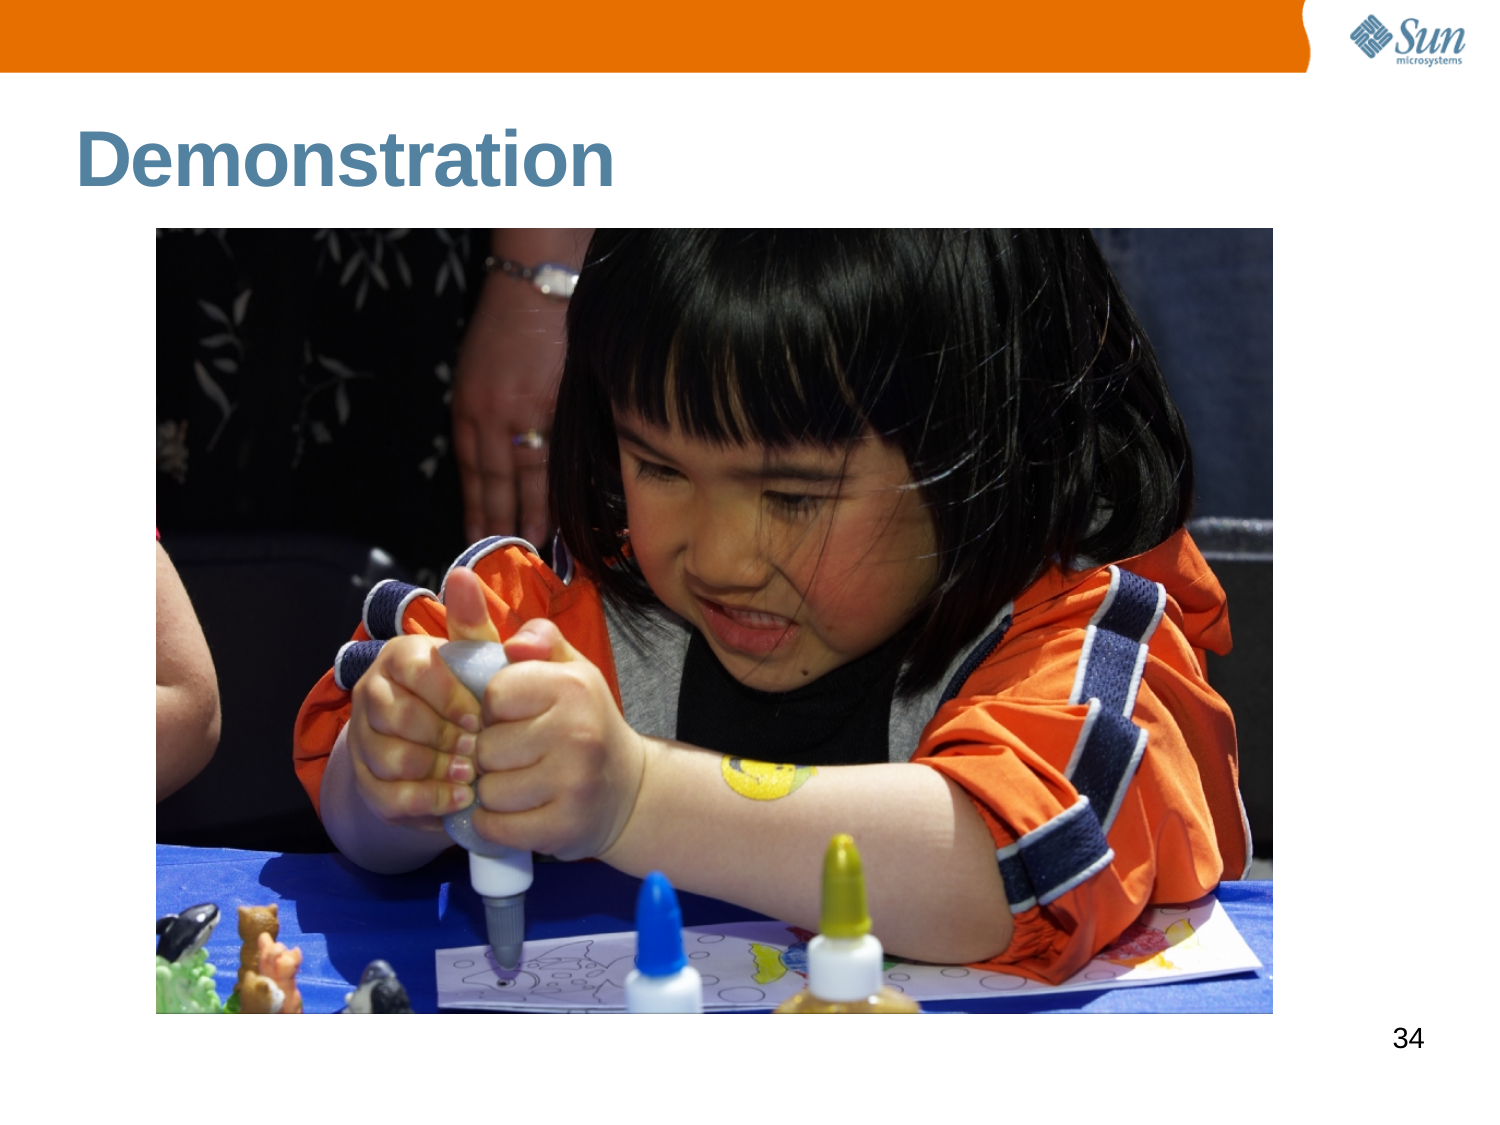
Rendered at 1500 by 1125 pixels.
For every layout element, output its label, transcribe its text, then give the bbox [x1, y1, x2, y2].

picture [156, 228, 1273, 1014]
picture [0, 0, 1500, 75]
title Demonstration [75, 123, 1437, 227]
